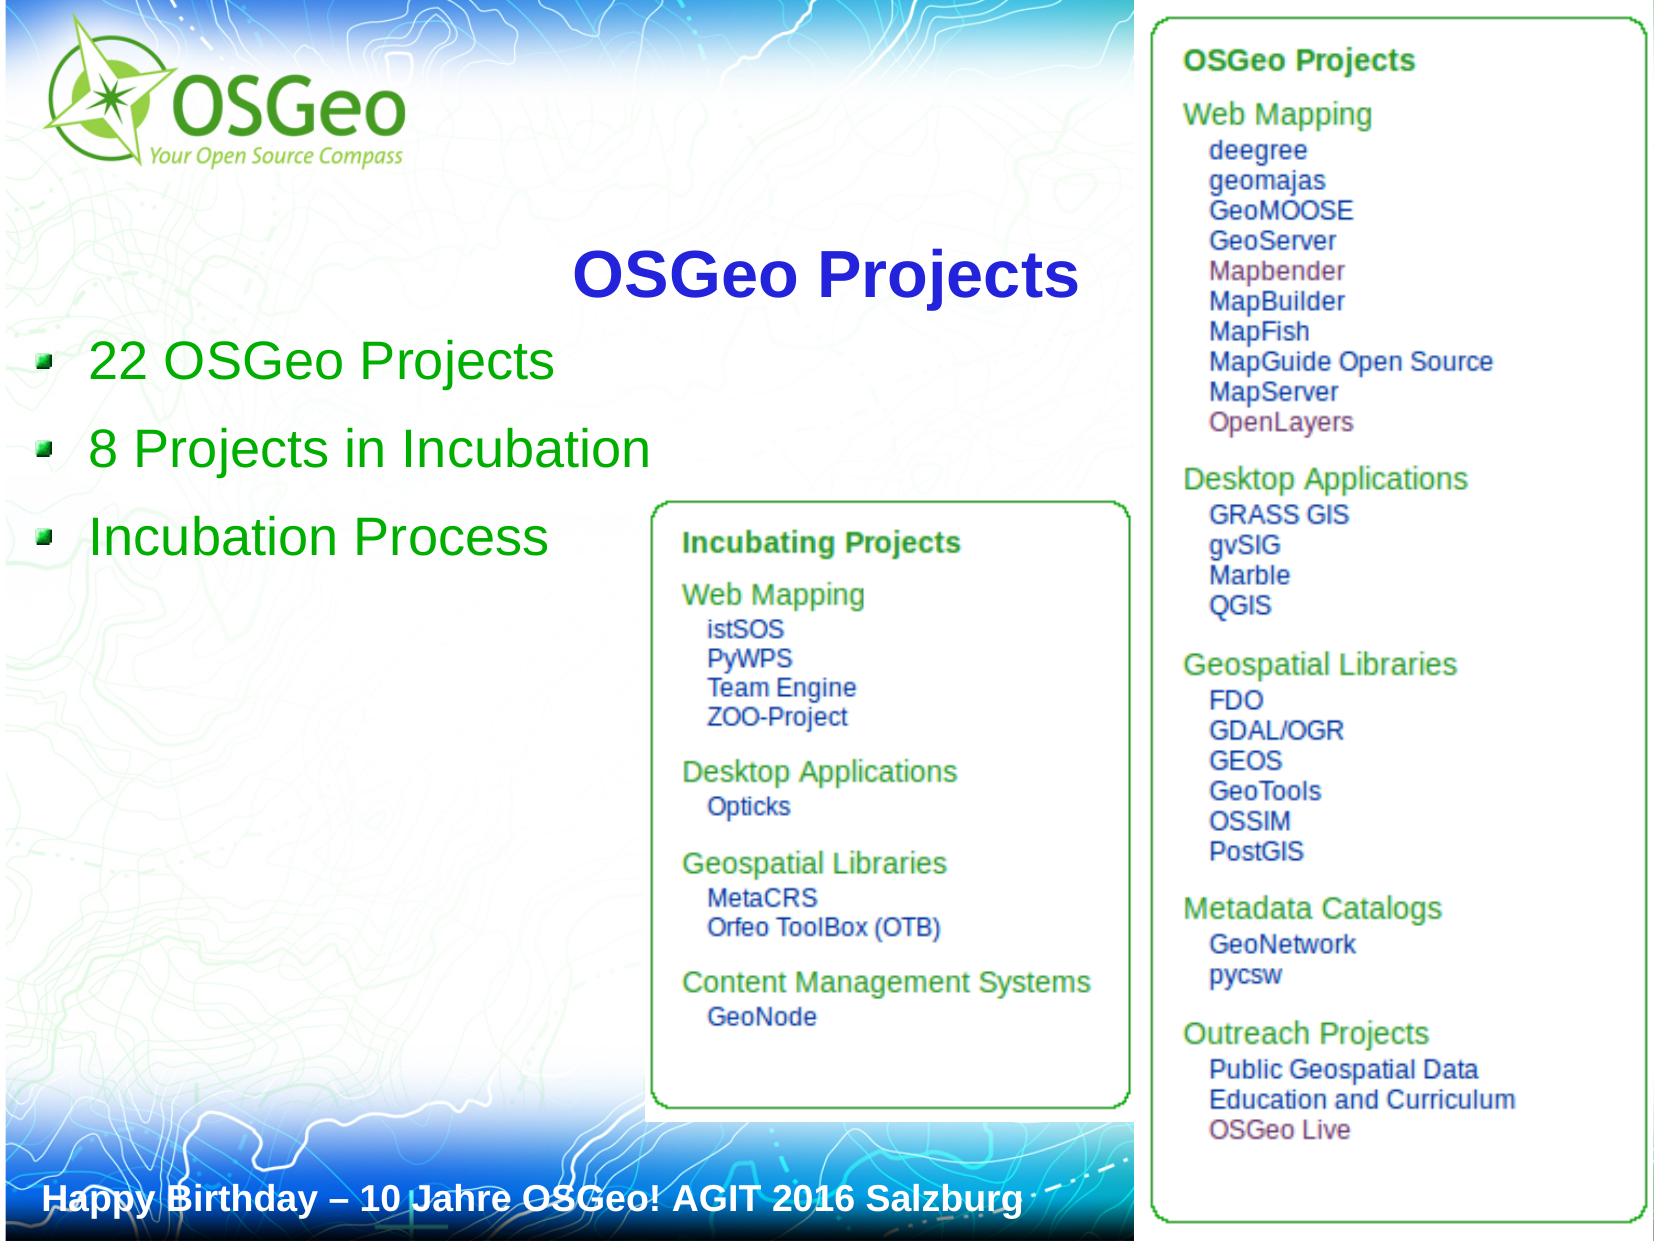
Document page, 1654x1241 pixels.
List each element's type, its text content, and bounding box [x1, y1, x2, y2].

list 22 OSGeo Projects 8 Projects in Incubation Incubation Process [17, 330, 1134, 1150]
picture [5, 0, 1654, 1241]
title OSGeo Projects [82, 200, 1134, 330]
